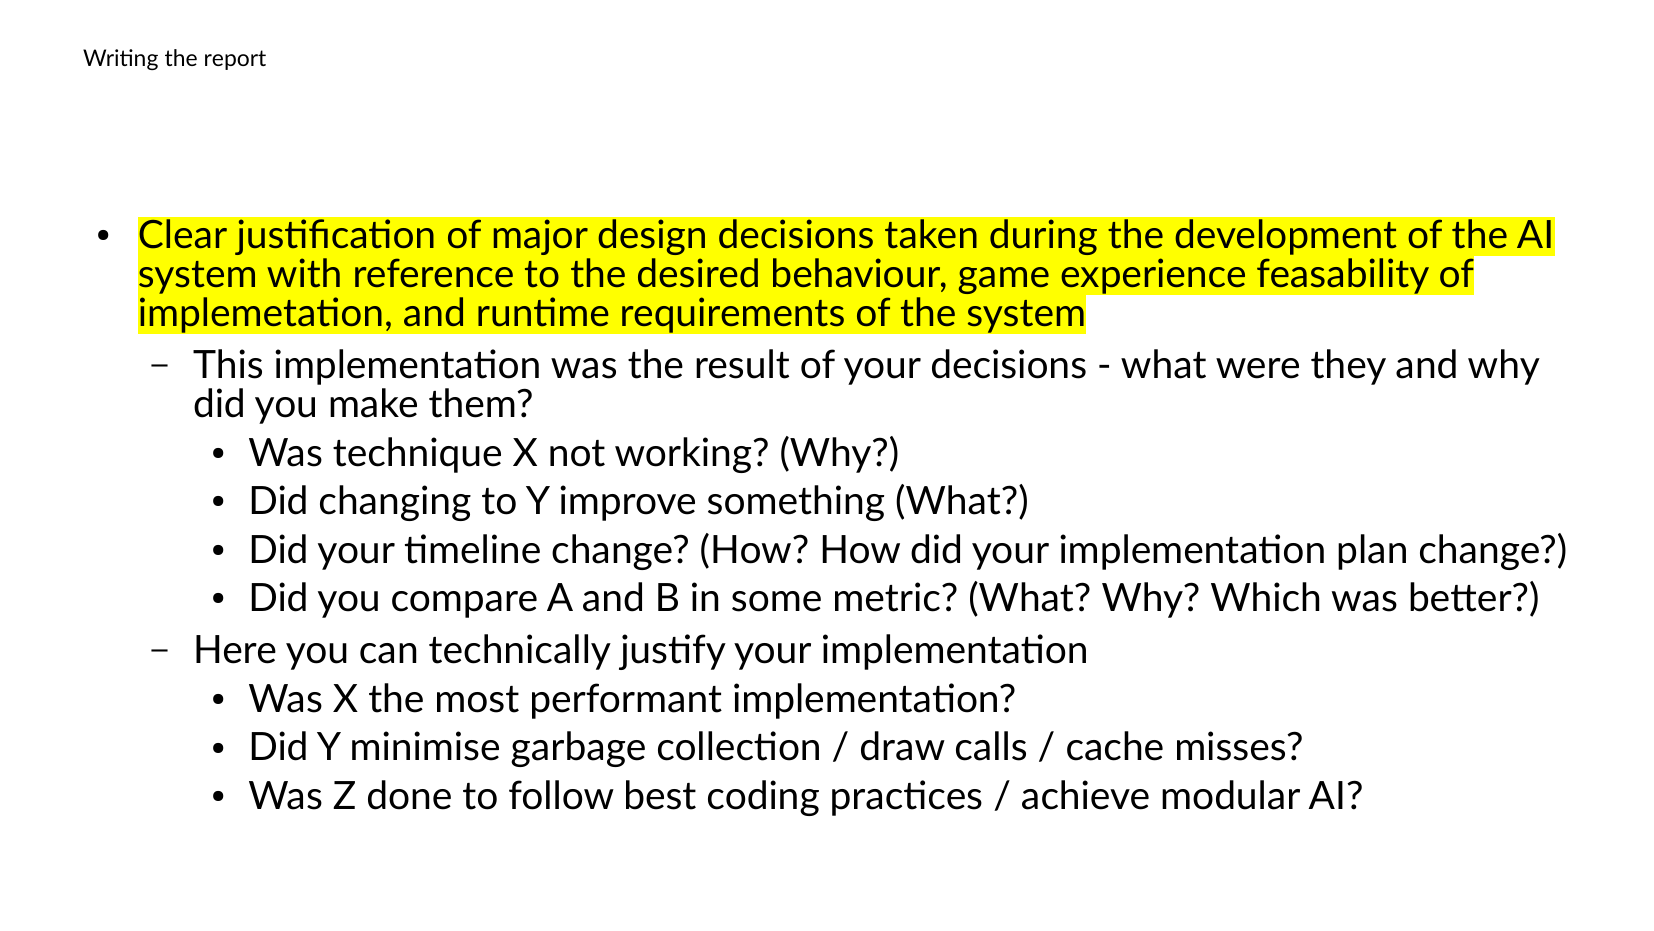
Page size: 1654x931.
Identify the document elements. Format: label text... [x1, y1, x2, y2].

list Clear justification of major design decisions taken during the development of the AI system with reference to the desired behaviour, game experience feasability of implemetation, and runtime requirements of the system This implementation was the result of your decisions - what were they and why did you make them? Was technique X not working? (Why?) Did changing to Y improve something (What?) Did your timeline change? (How? How did your implementation plan change?) Did you compare A and B in some metric? (What? Why? Which was better?) Here you can technically justify your implementation Was X the most performant implementation? Did Y minimise garbage collection / draw calls / cache misses? Was Z done to follow best coding practices / achieve modular AI? [82, 217, 1571, 839]
title Writing the report [83, 0, 1571, 119]
